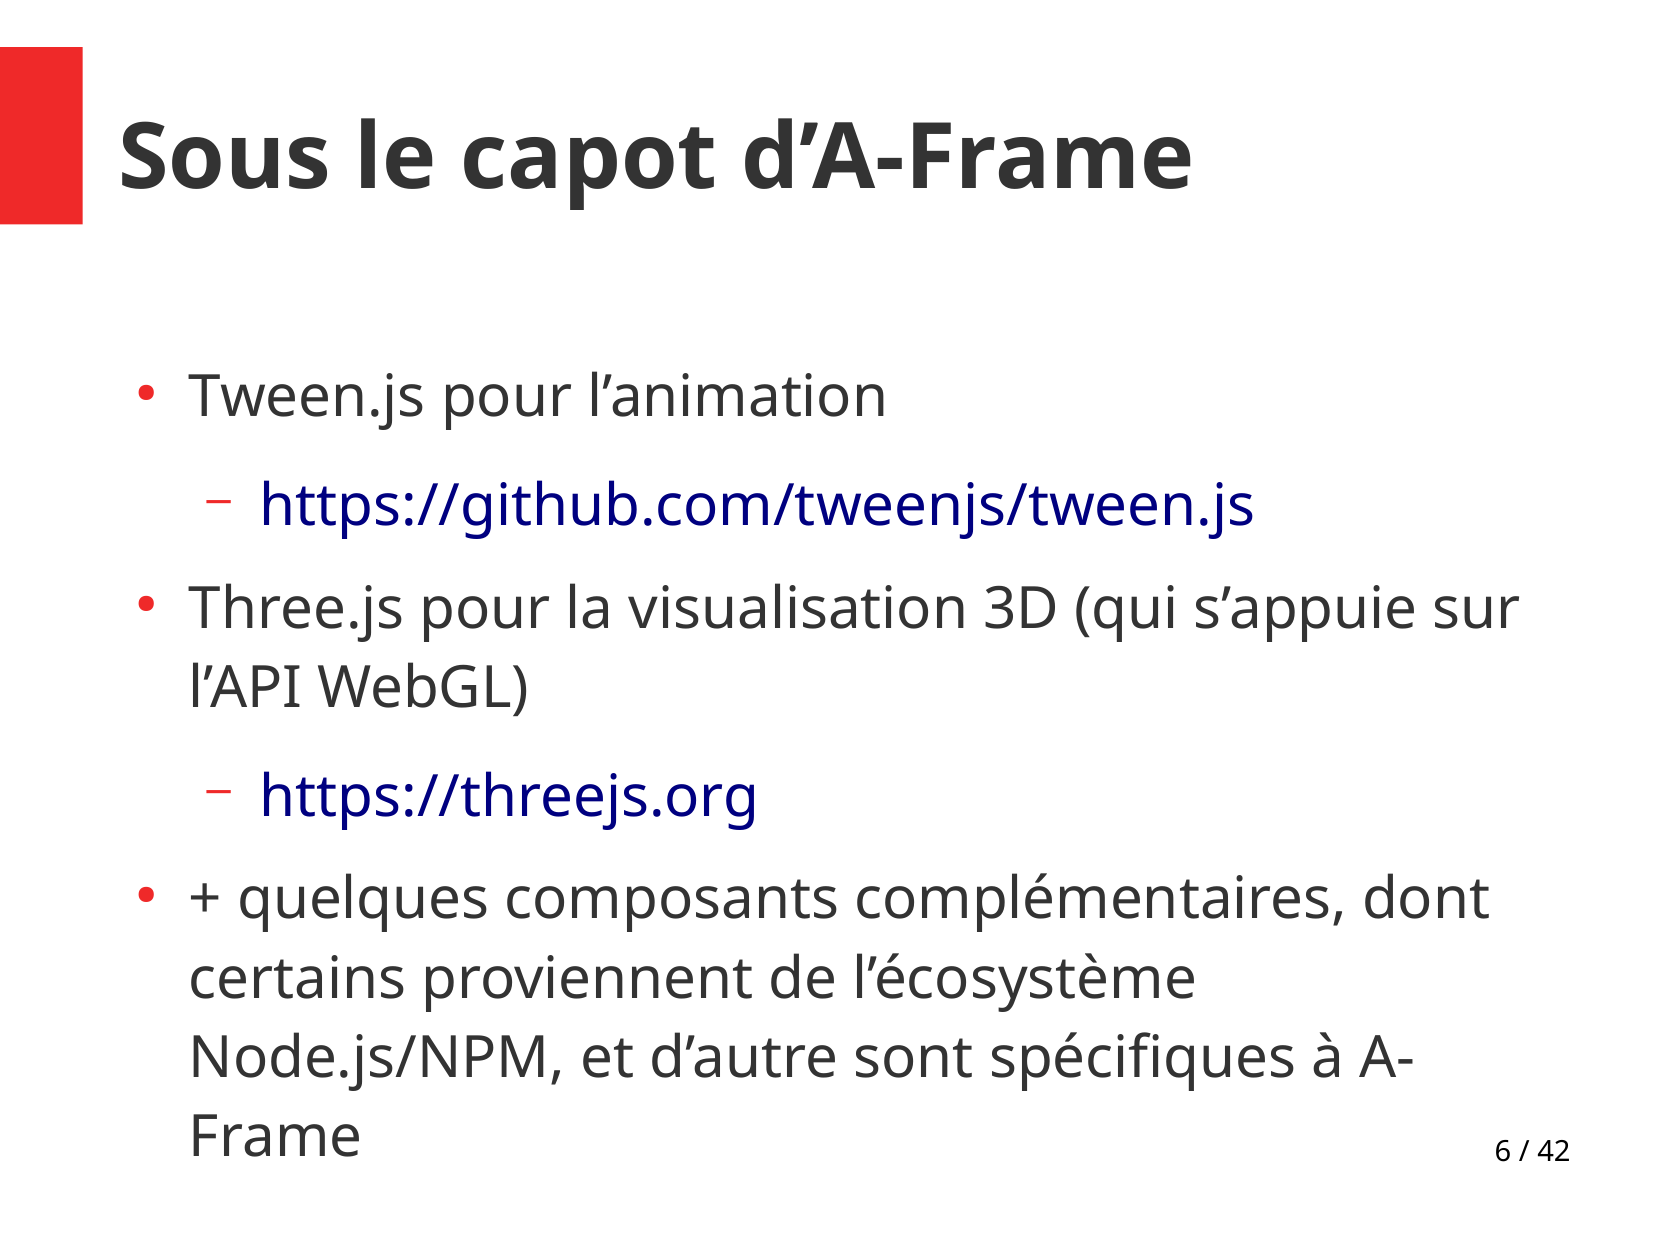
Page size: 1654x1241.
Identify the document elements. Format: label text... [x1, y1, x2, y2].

title Sous le capot d’A-Frame [118, 49, 1571, 257]
list Tween.js pour l’animation https://github.com/tweenjs/tween.js Three.js pour la visualisation 3D (qui s’appuie sur l’API WebGL) https://threejs.org + quelques composants complémentaires, dont certains proviennent de l’écosystème Node.js/NPM, et d’autre sont spécifiques à A-Frame [118, 354, 1536, 1074]
